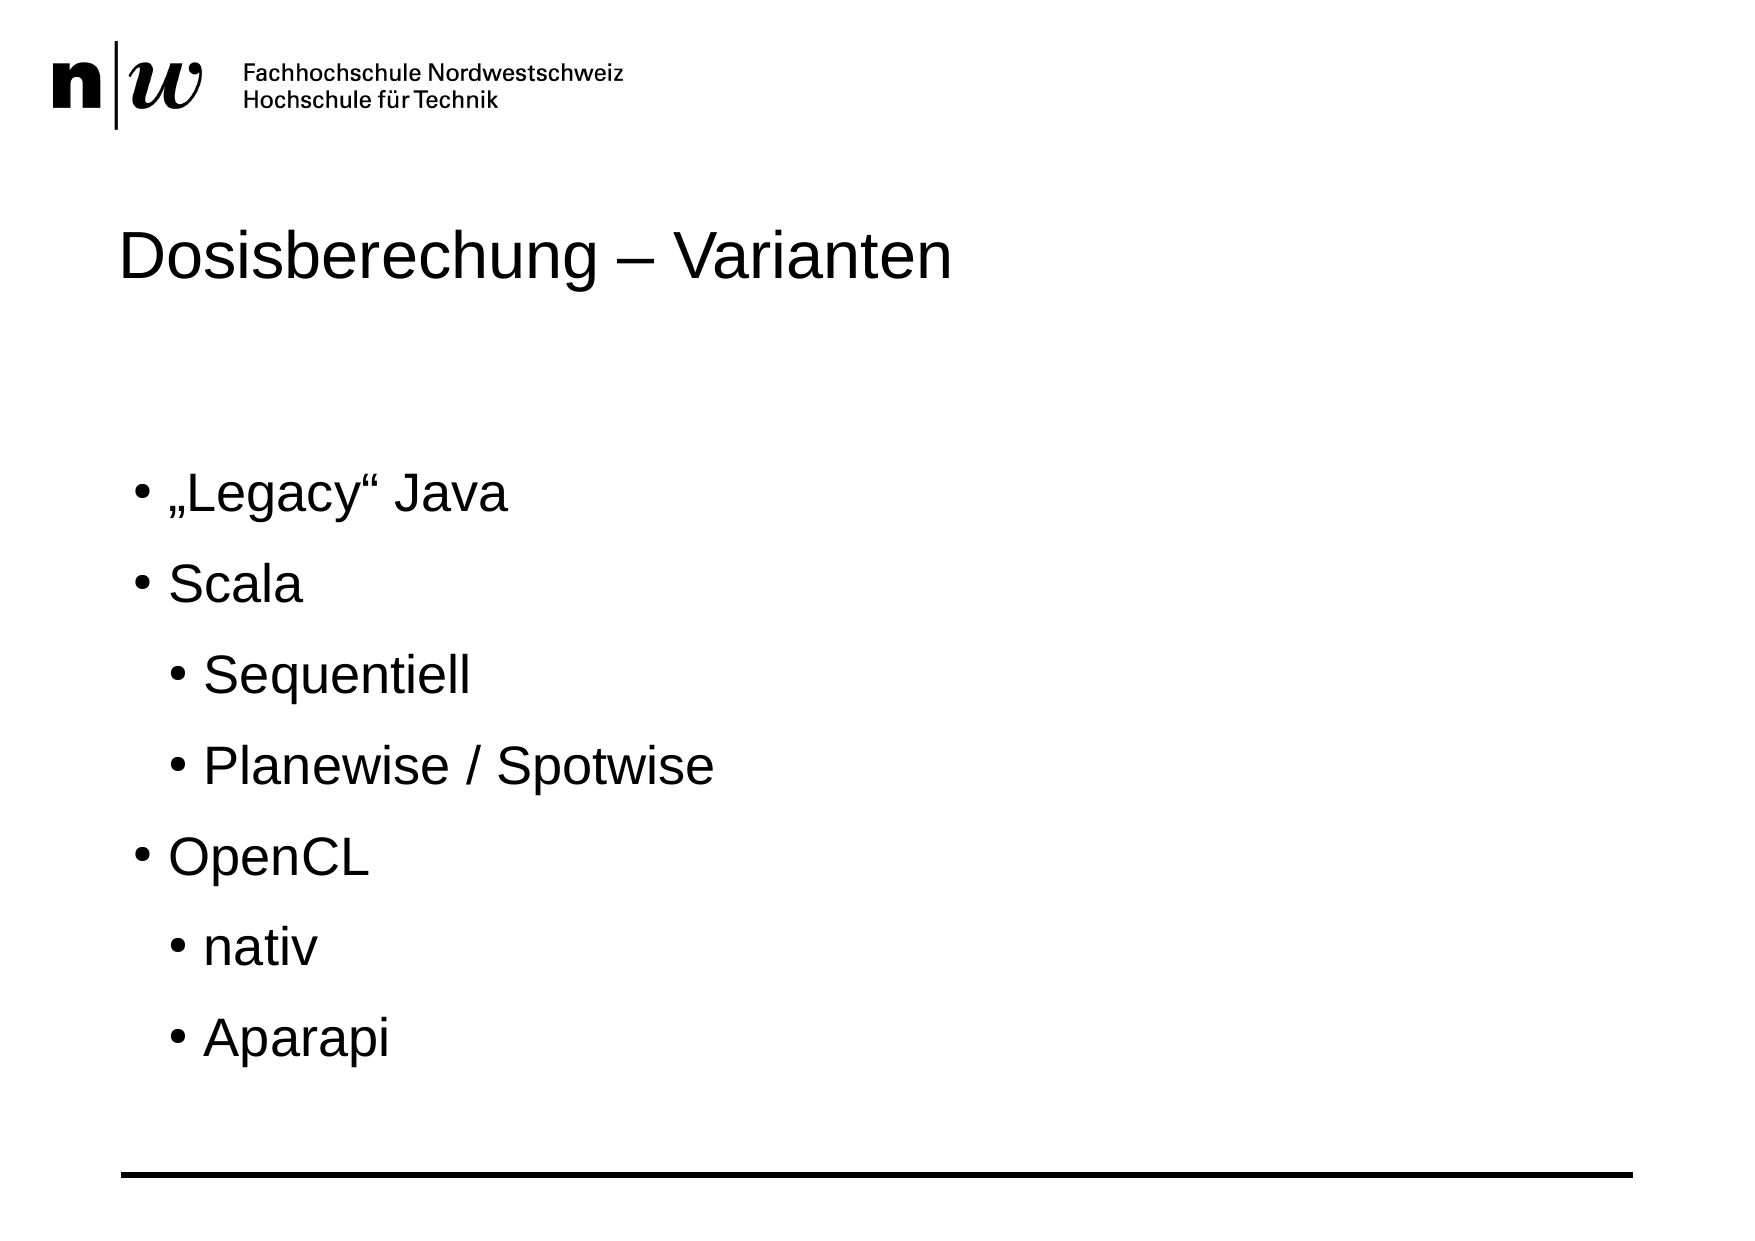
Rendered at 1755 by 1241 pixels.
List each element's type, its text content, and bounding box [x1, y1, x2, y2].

picture [53, 41, 623, 130]
text_box Dosisberechung – Varianten [118, 212, 1606, 296]
text_box „Legacy“ Java Scala Sequentiell Planewise / Spotwise OpenCL nativ Aparapi [118, 425, 1630, 1146]
